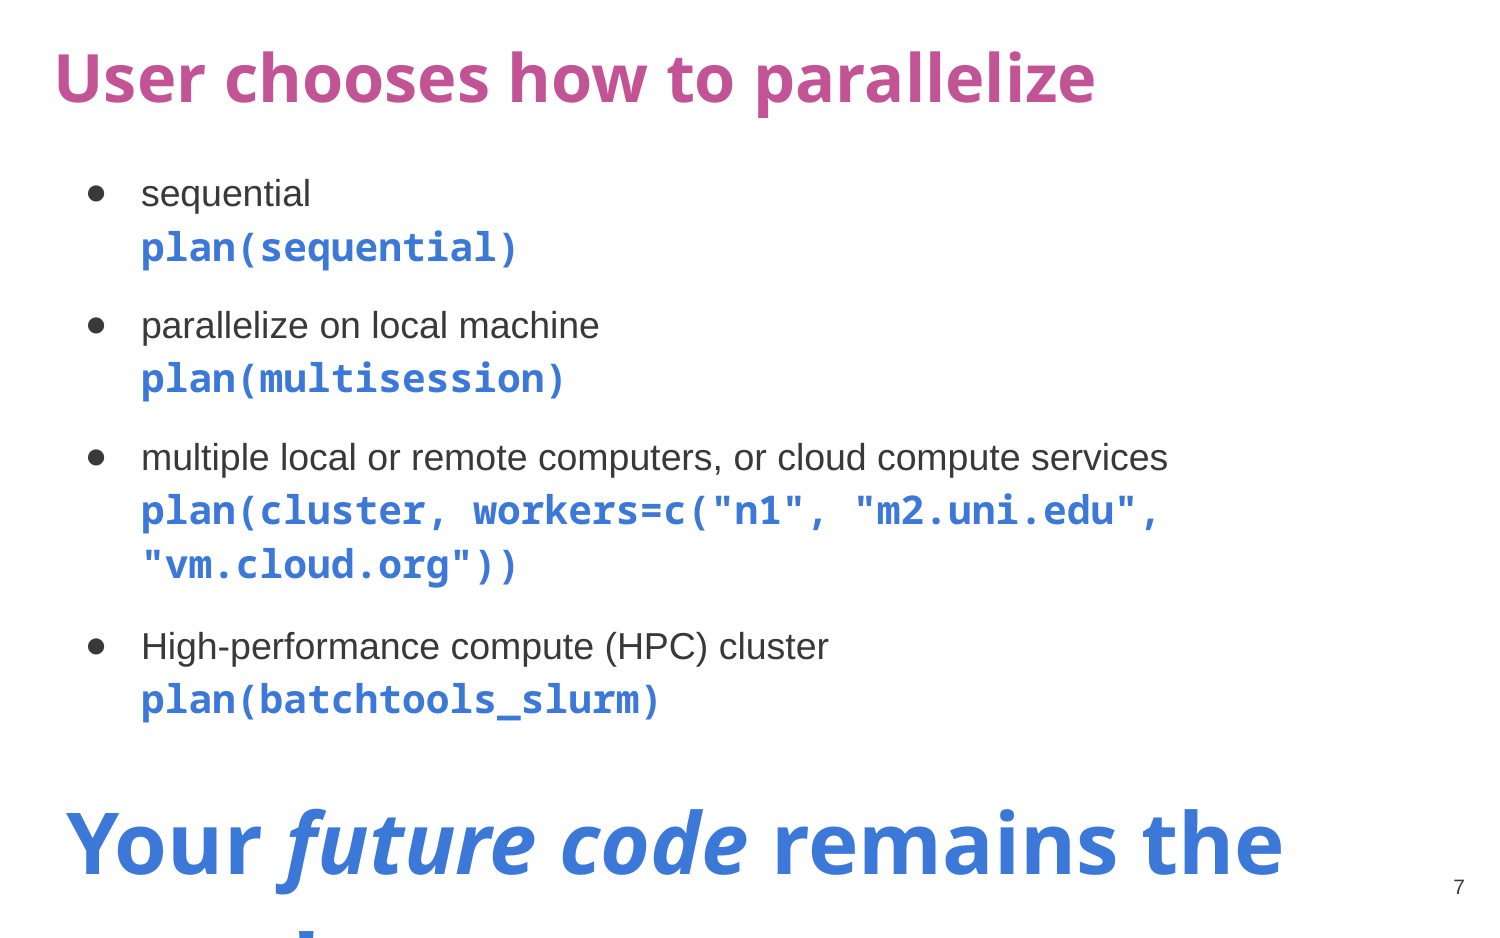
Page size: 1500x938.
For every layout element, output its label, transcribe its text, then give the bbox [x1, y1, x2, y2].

title User chooses how to parallelize [38, 20, 1500, 136]
list sequential plan(sequential) parallelize on local machine plan(multisession) multiple local or remote computers, or cloud compute services plan(cluster, workers=c("n1", "m2.uni.edu", "vm.cloud.org")) High-performance compute (HPC) cluster plan(batchtools_slurm) Your future code remains the same! [51, 147, 1500, 922]
